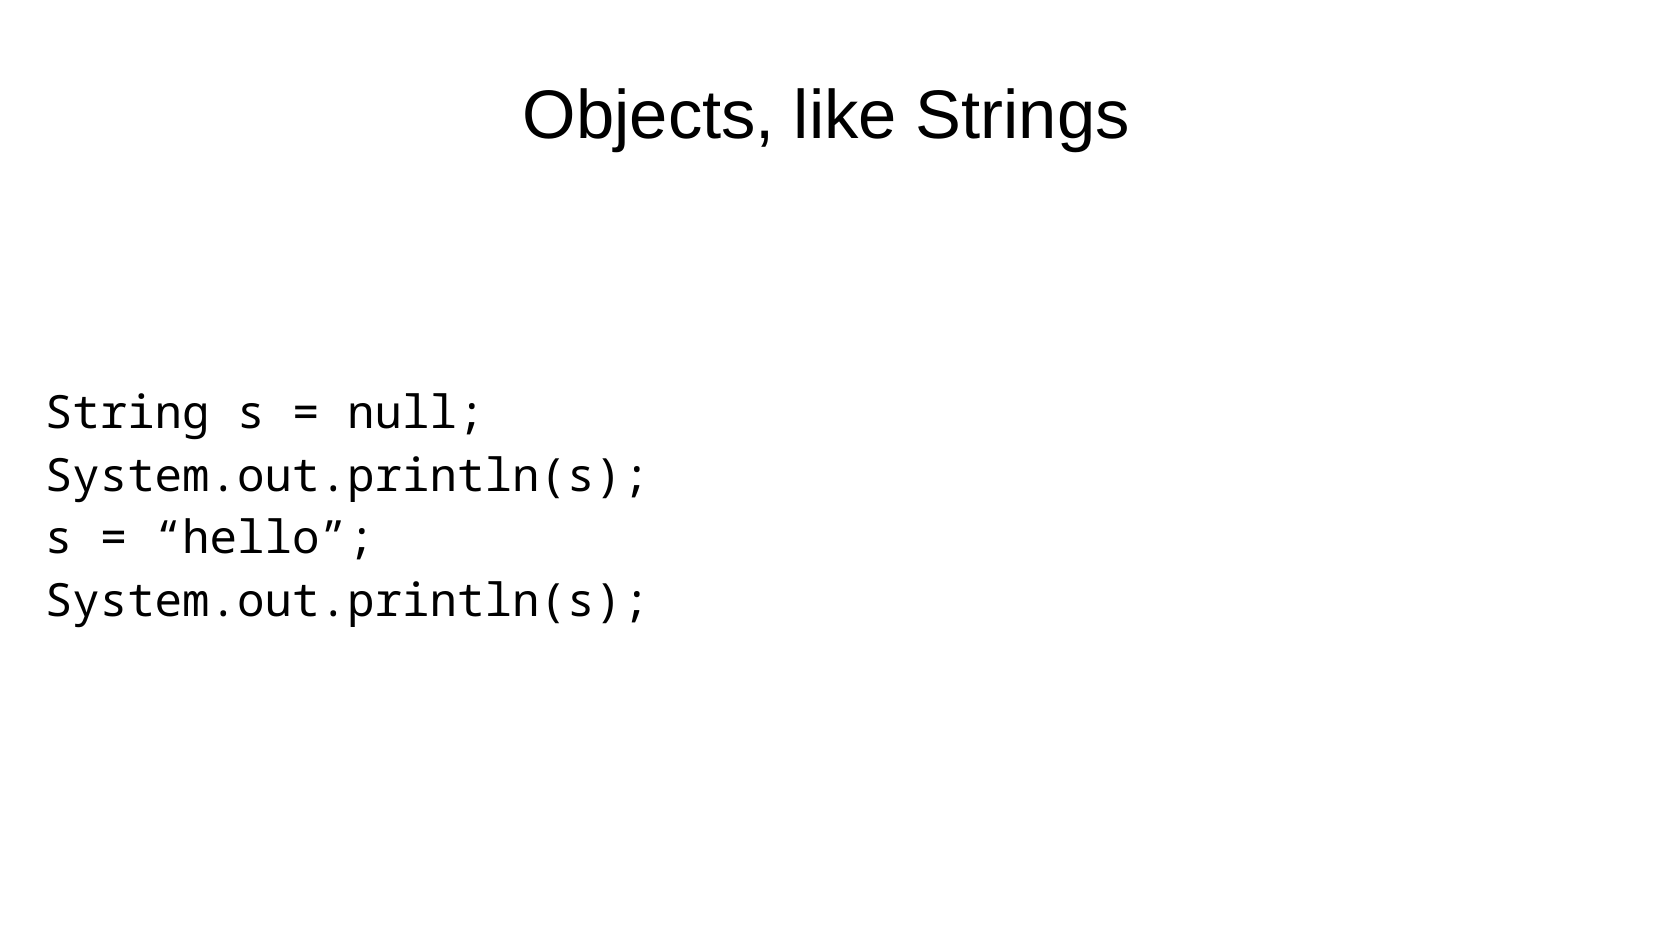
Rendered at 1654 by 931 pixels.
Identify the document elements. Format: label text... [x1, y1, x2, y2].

text_box String s = null; System.out.println(s); s = “hello”; System.out.println(s); [30, 372, 1606, 695]
title Objects, like Strings [82, 37, 1571, 193]
